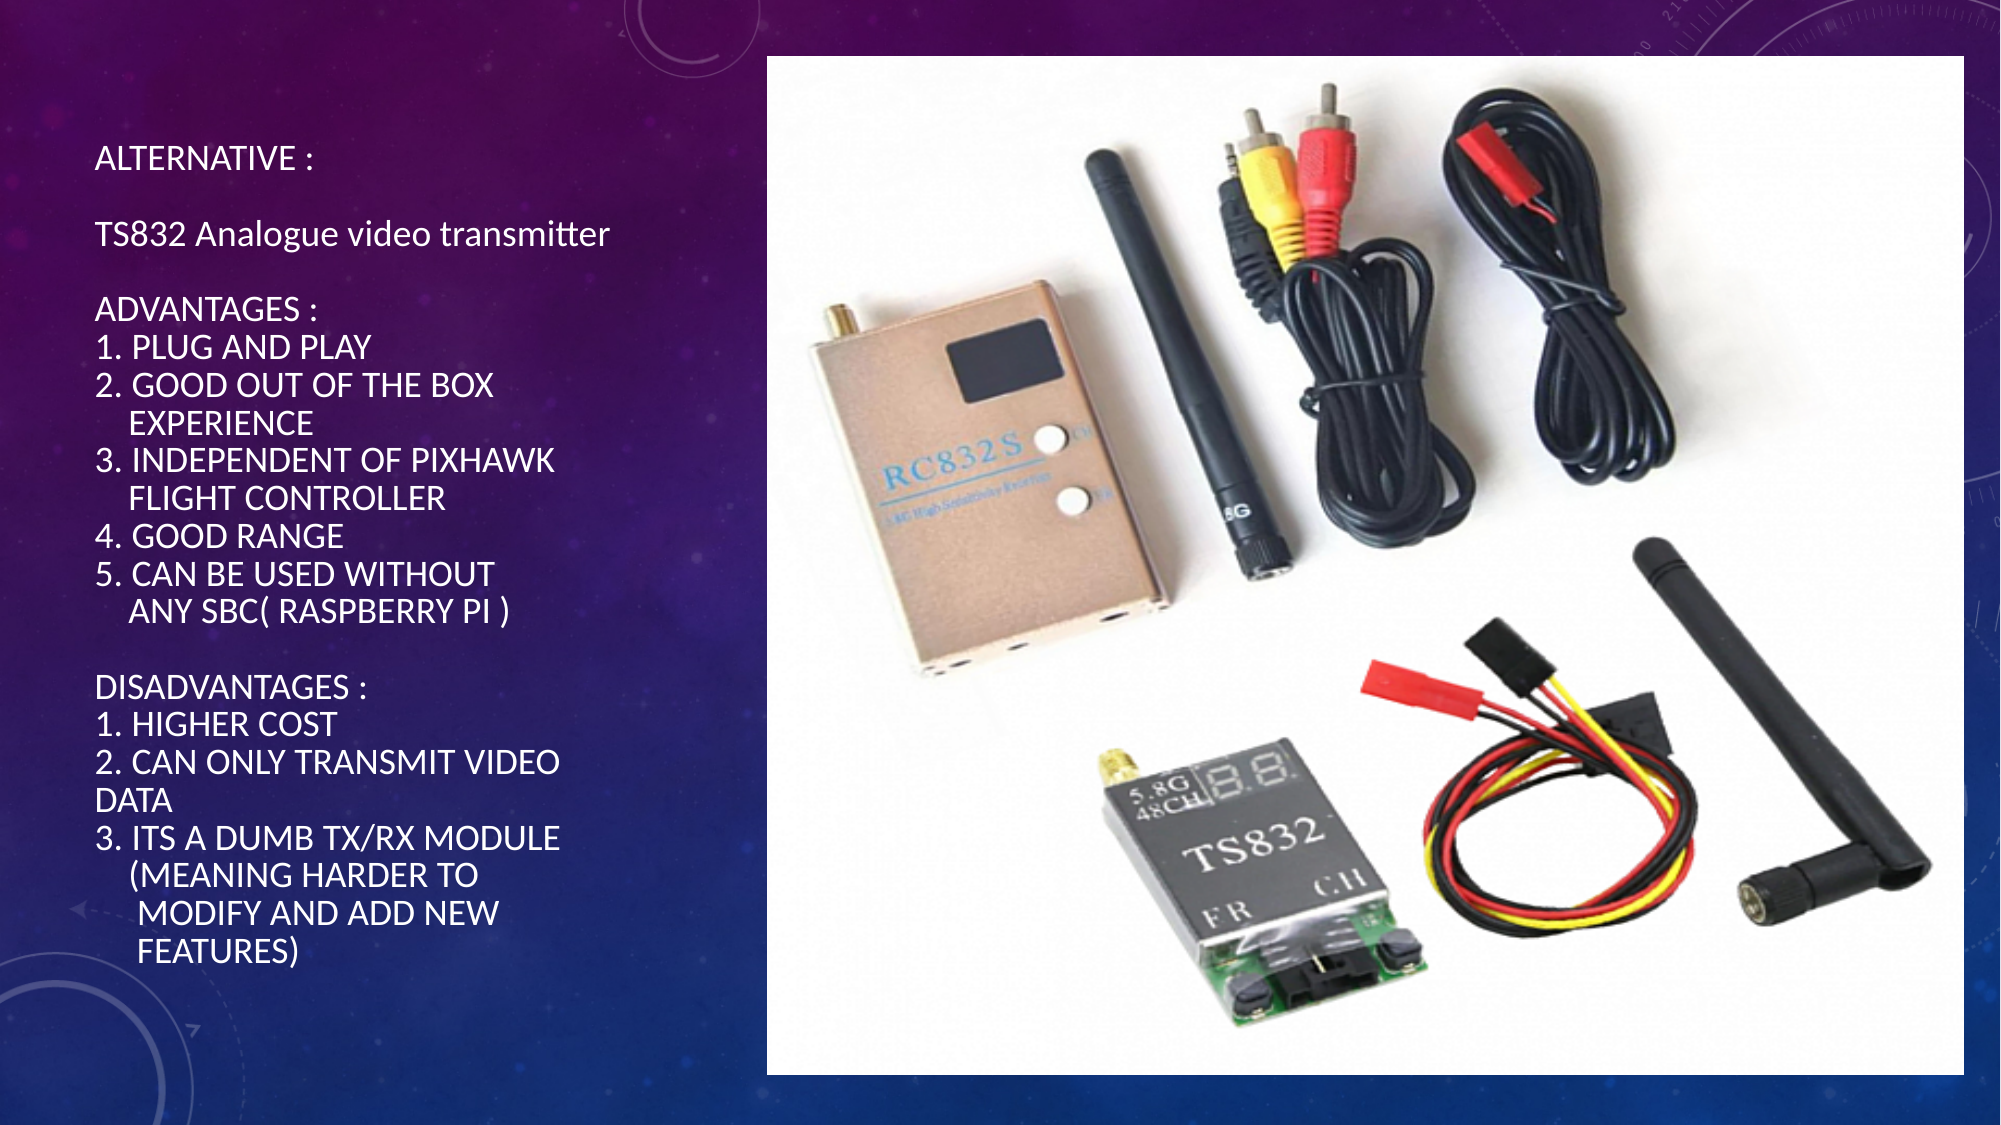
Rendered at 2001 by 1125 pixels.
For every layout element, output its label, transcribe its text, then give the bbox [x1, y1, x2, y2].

title ALTERNATIVE : TS832 Analogue video transmitter ADVANTAGES : 1. PLUG AND PLAY 2. GOOD OUT OF THE BOX EXPERIENCE 3. INDEPENDENT OF PIXHAWK FLIGHT CONTROLLER 4. GOOD RANGE 5. CAN BE USED WITHOUT ANY SBC( RASPBERRY PI ) DISADVANTAGES : 1. HIGHER COST 2. CAN ONLY TRANSMIT VIDEO DATA 3. ITS A DUMB TX/RX MODULE (MEANING HARDER TO MODIFY AND ADD NEW FEATURES) [94, 54, 679, 1099]
picture [0, 0, 2001, 1125]
